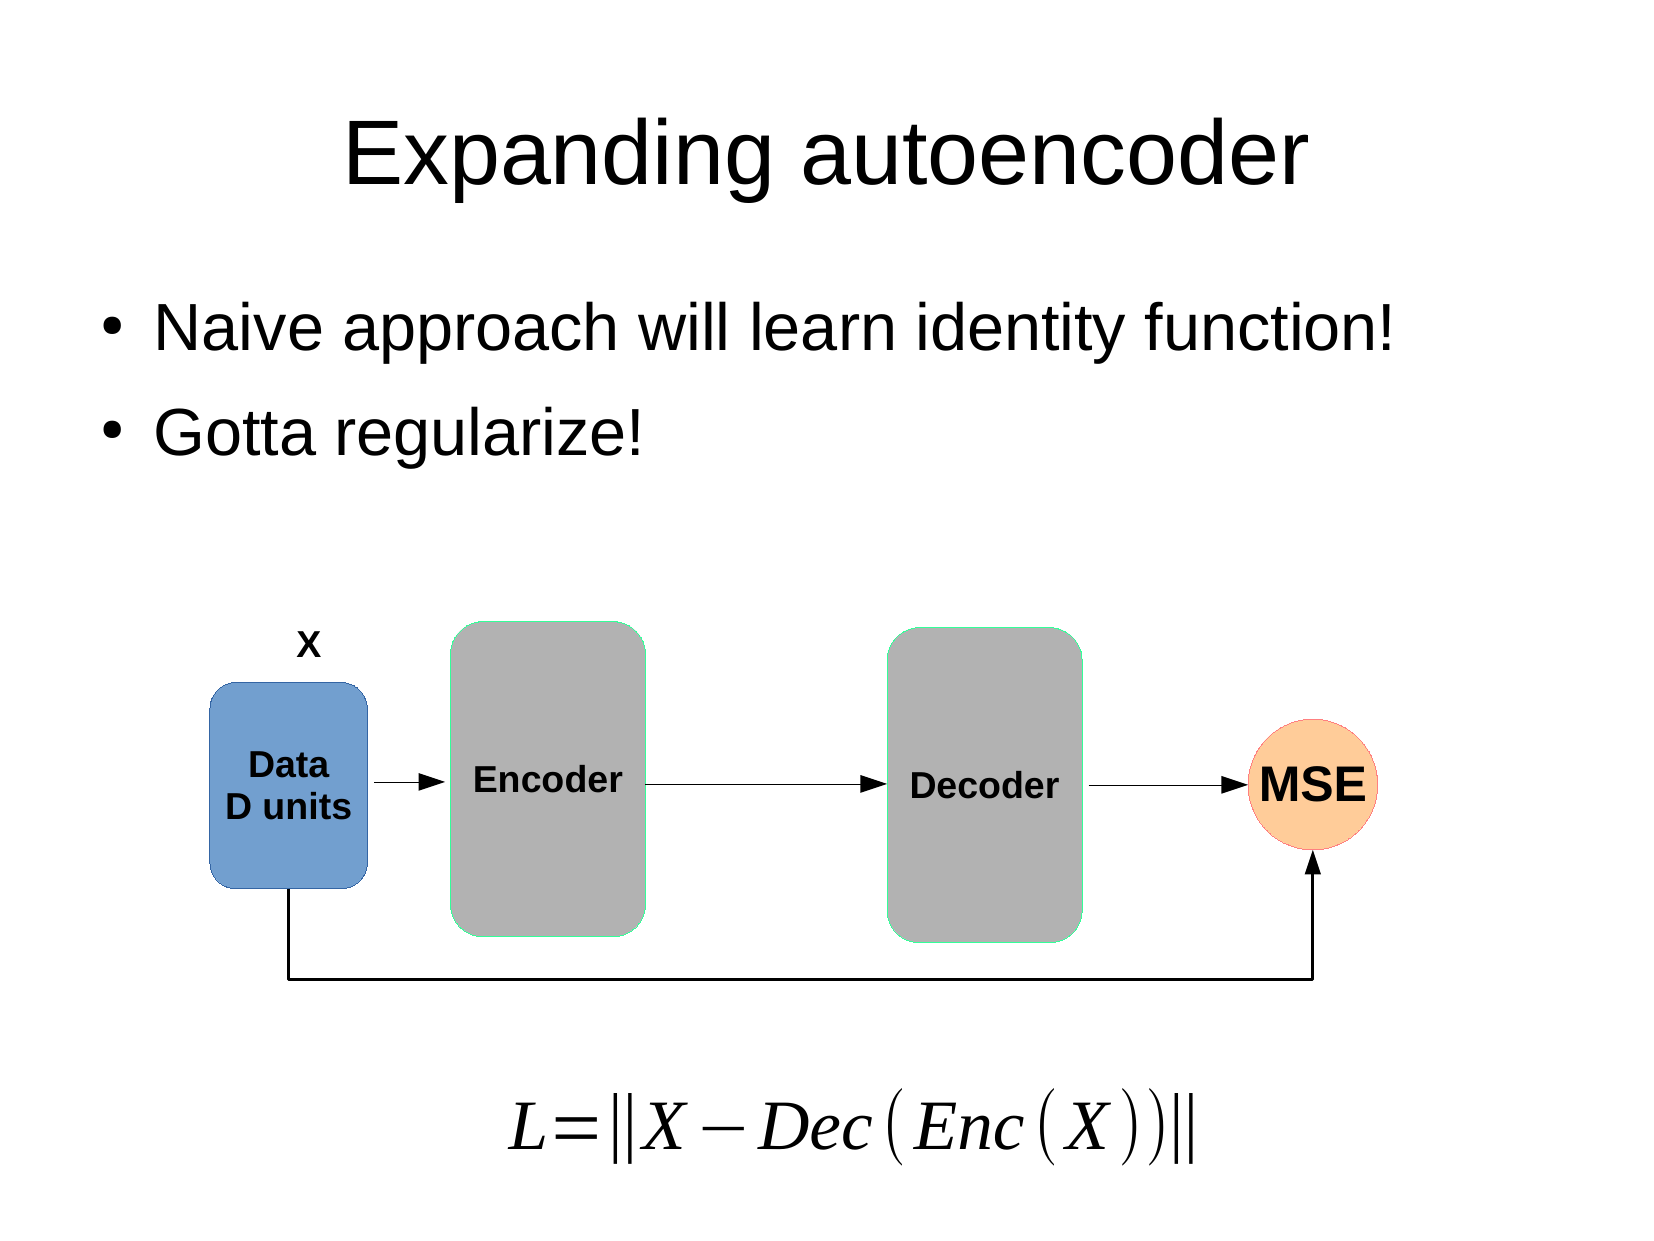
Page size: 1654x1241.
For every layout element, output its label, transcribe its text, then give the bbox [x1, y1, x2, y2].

text_box Encoder [450, 621, 646, 937]
list Naive approach will learn identity function! Gotta regularize! [82, 290, 1571, 1010]
text_box MSE [1248, 719, 1378, 850]
text_box Data D units [209, 682, 368, 889]
text_box Decoder [887, 627, 1083, 943]
text_box X [281, 615, 337, 673]
chart [486, 1083, 1221, 1169]
title Expanding autoencoder [82, 49, 1571, 257]
